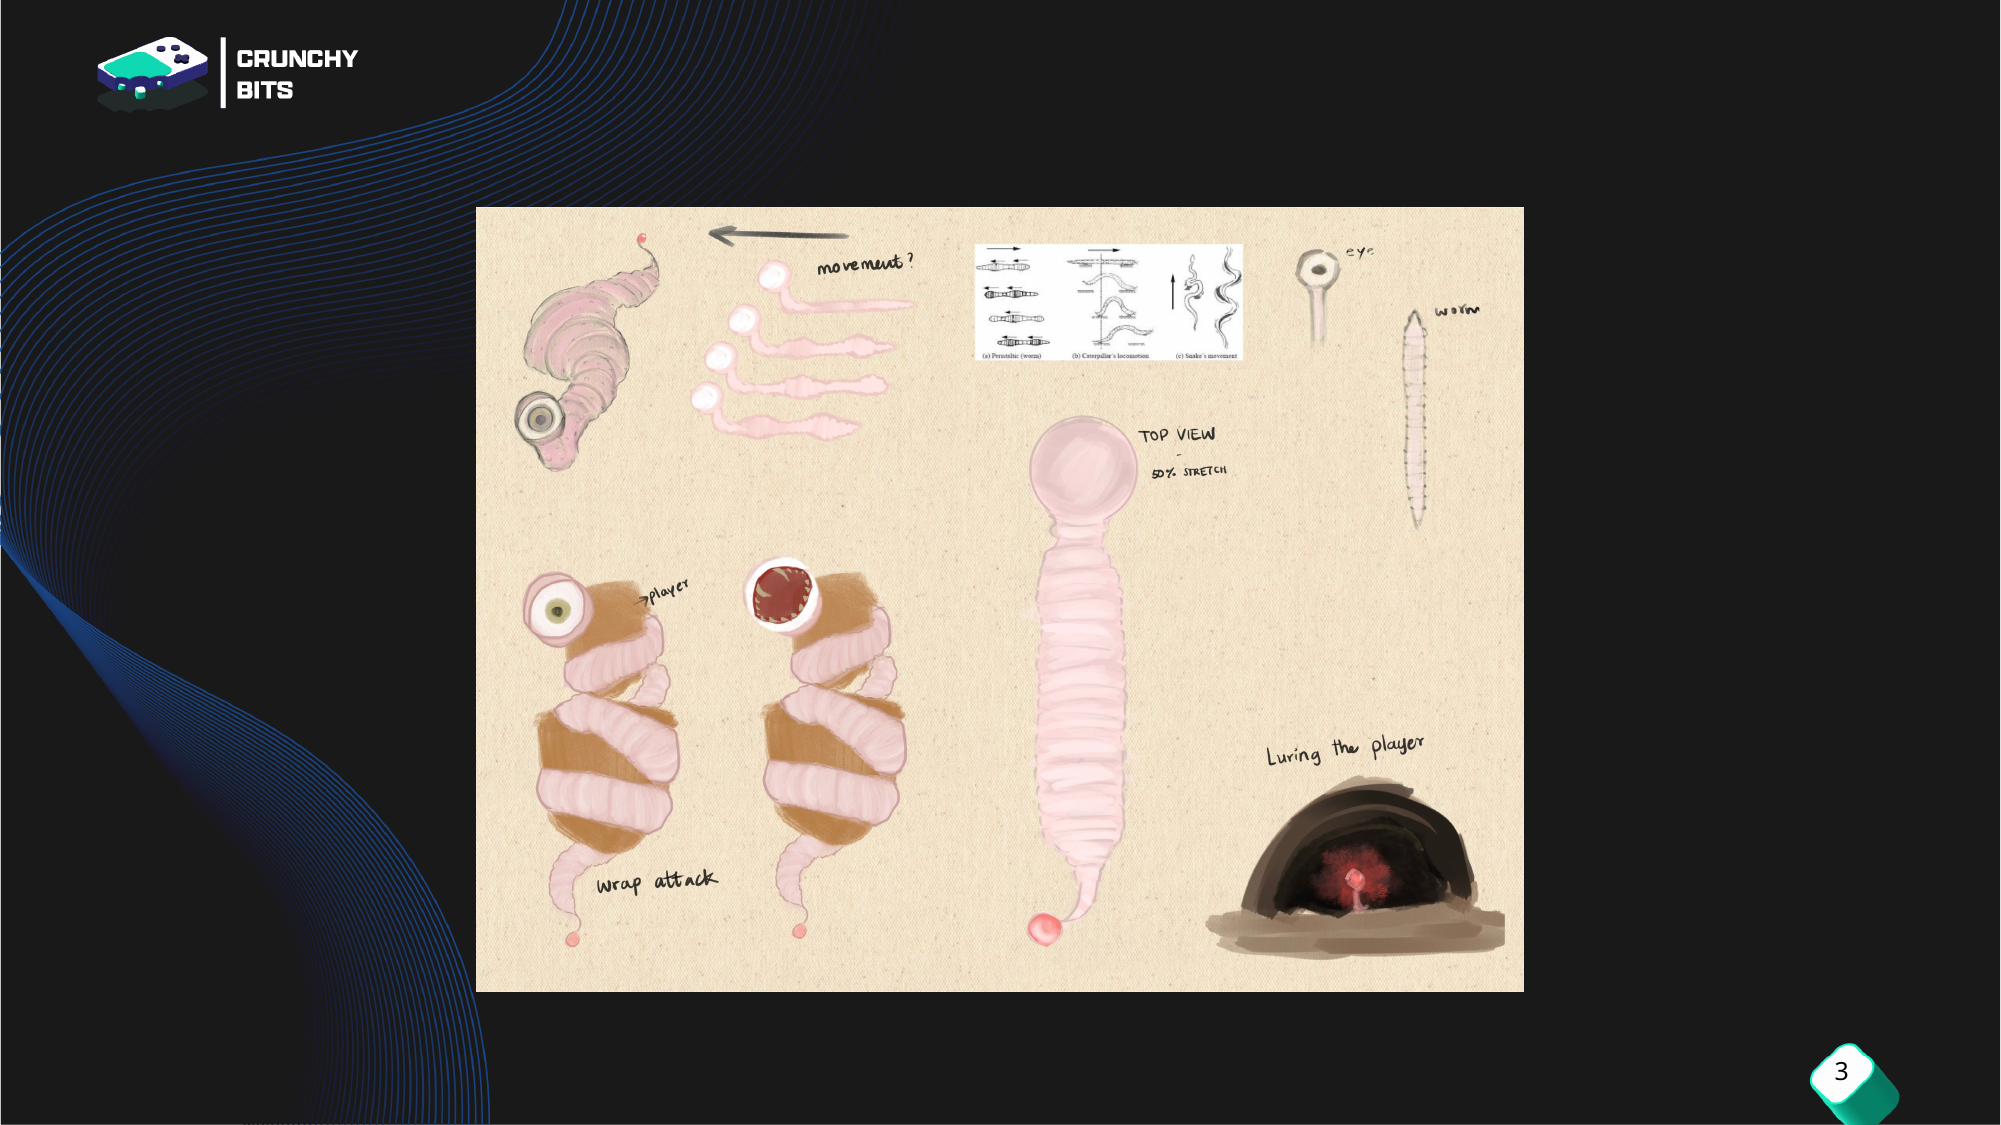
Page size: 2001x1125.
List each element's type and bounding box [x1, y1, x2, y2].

picture [476, 207, 1524, 992]
text_box [1789, 1042, 1894, 1103]
